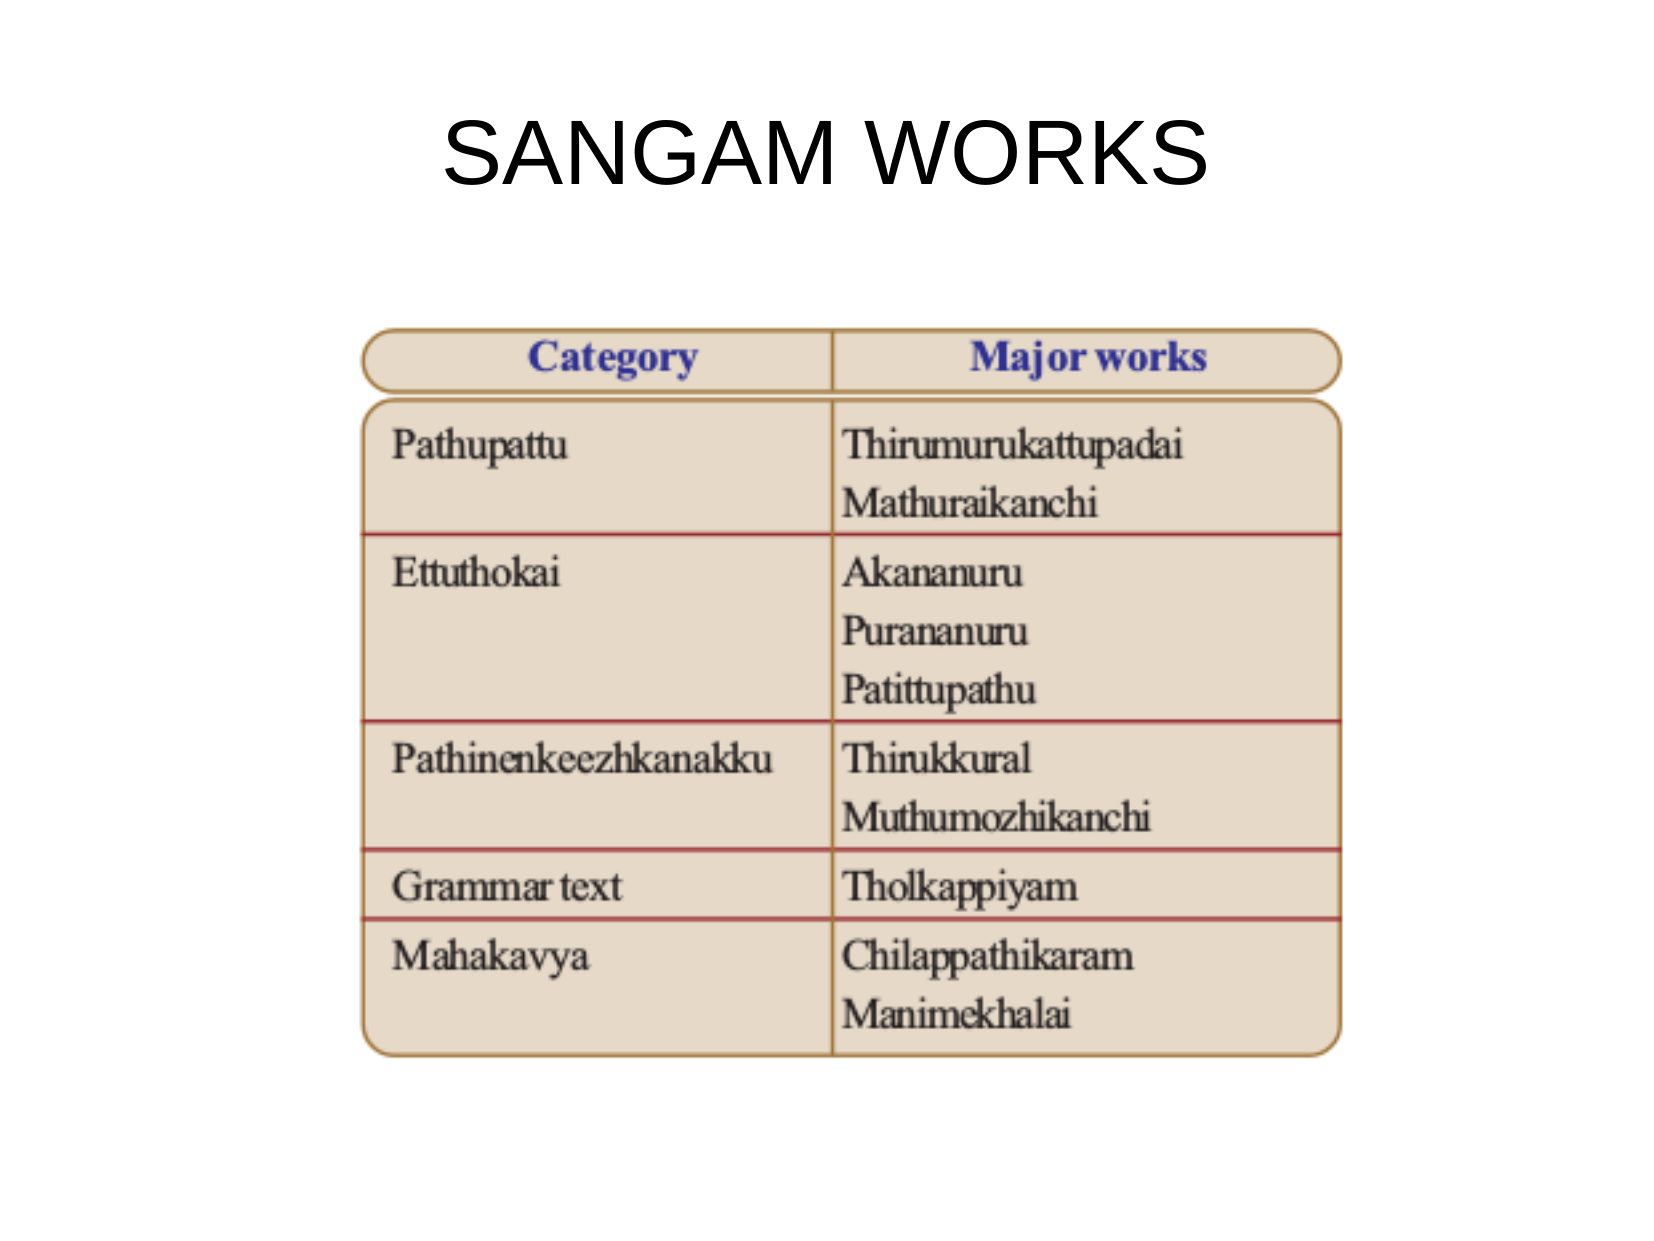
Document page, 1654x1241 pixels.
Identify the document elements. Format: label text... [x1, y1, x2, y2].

picture [342, 313, 1359, 1069]
title SANGAM WORKS [82, 49, 1571, 257]
